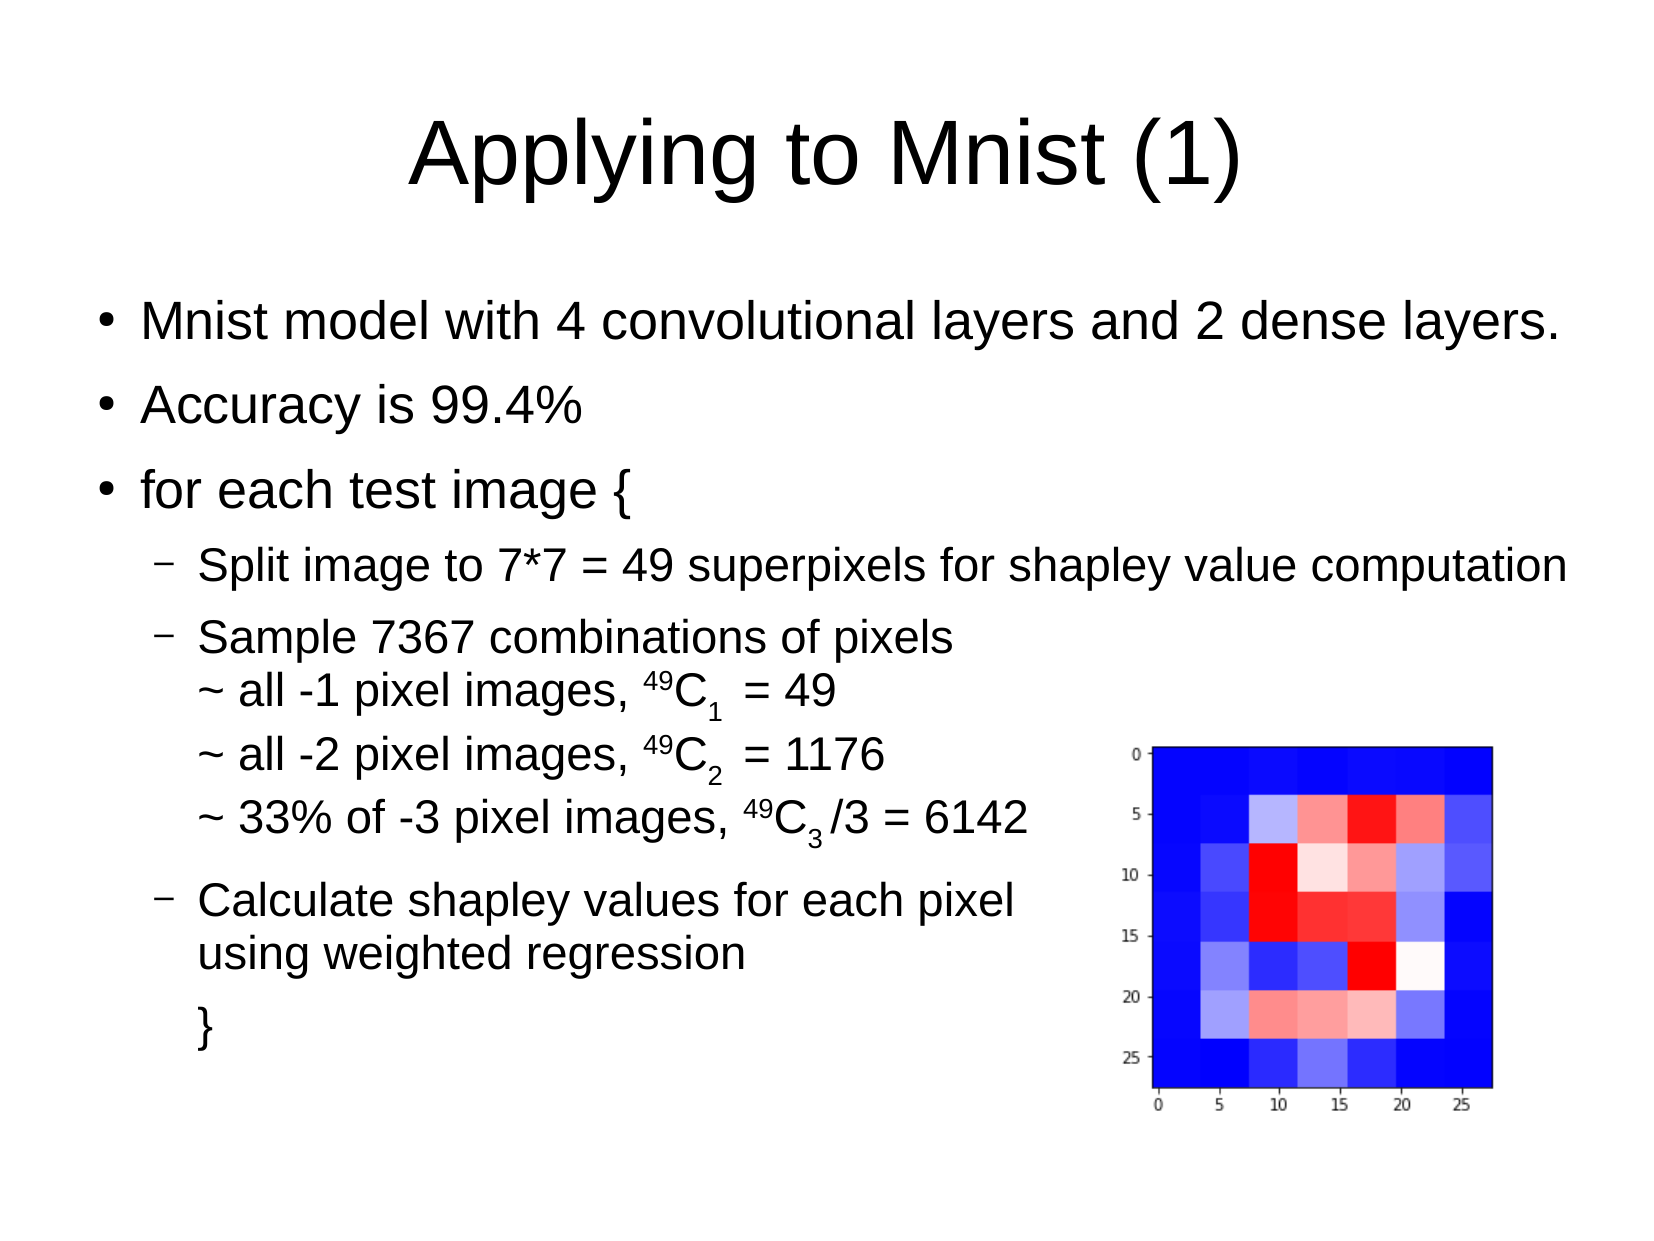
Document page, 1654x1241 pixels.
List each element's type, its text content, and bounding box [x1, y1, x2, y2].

picture [1110, 731, 1509, 1126]
list Mnist model with 4 convolutional layers and 2 dense layers. Accuracy is 99.4% for each test image { Split image to 7*7 = 49 superpixels for shapley value computation Sample 7367 combinations of pixels ~ all -1 pixel images, 49C1 = 49 ~ all -2 pixel images, 49C2 = 1176 ~ 33% of -3 pixel images, 49C3 /3 = 6142 Calculate shapley values for each pixel using weighted regression } [82, 290, 1571, 1171]
title Applying to Mnist (1) [82, 49, 1571, 257]
